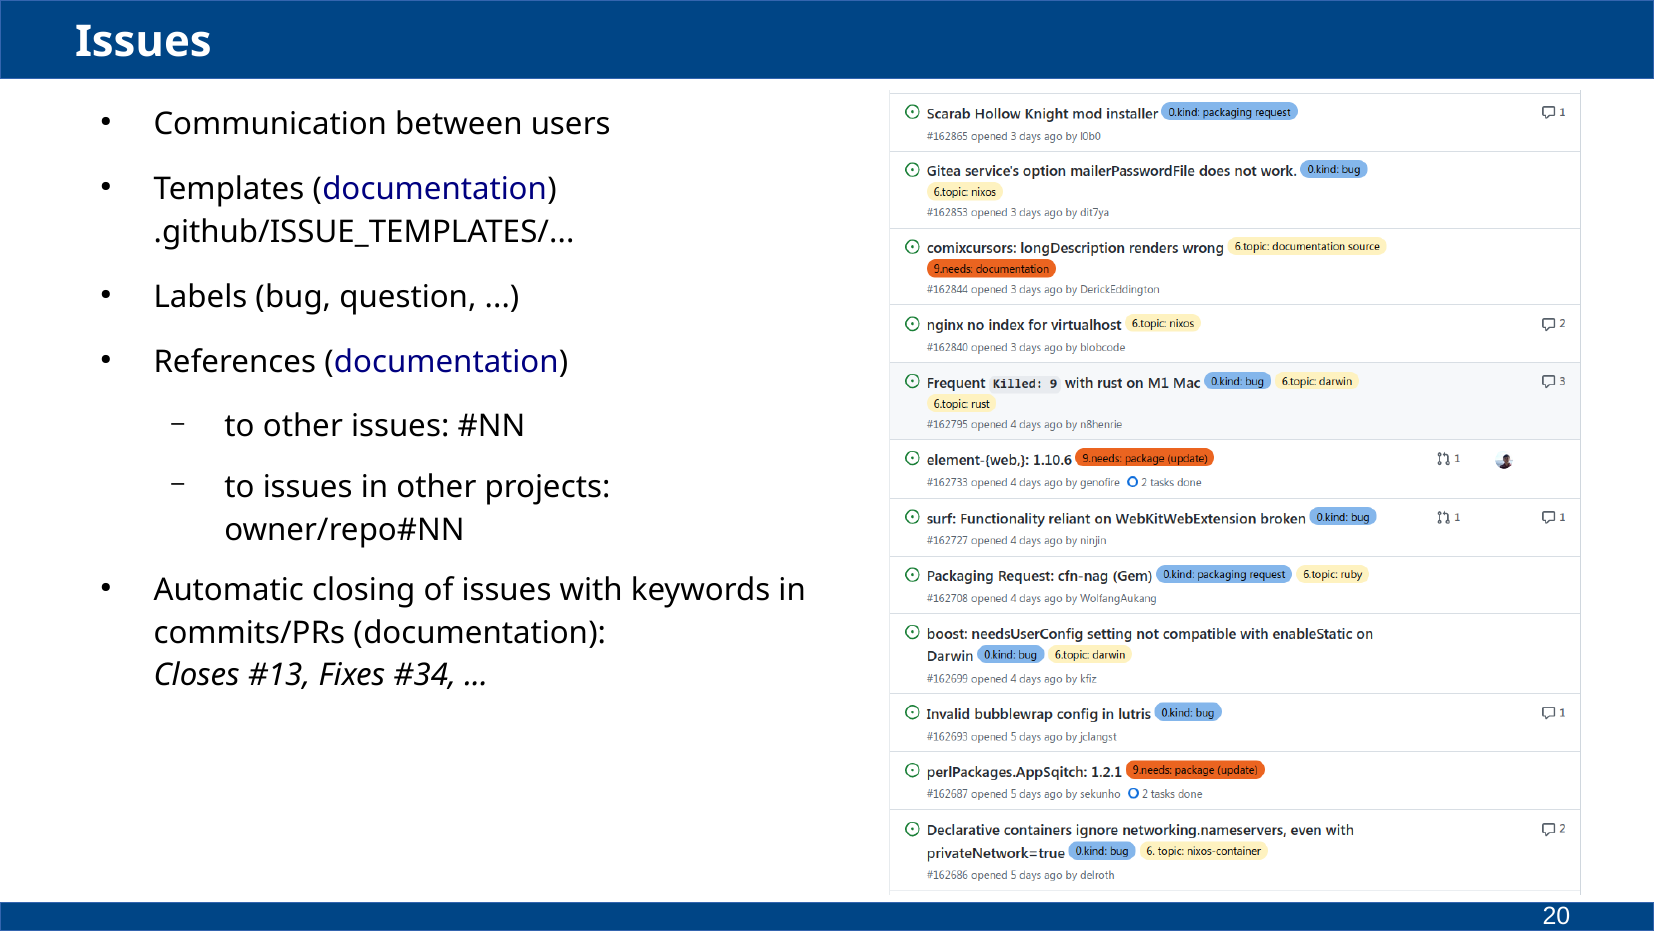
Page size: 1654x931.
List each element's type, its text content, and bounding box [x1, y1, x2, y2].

picture [885, 90, 1584, 895]
list Communication between users Templates (documentation) .github/ISSUE_TEMPLATES/... Labels (bug, question, ...) References (documentation) to other issues: #NN to issues in other projects: owner/repo#NN Automatic closing of issues with keywords in commits/PRs (documentation): Closes #13, Fixes #34, ... [82, 101, 809, 878]
title Issues [75, 0, 1654, 79]
